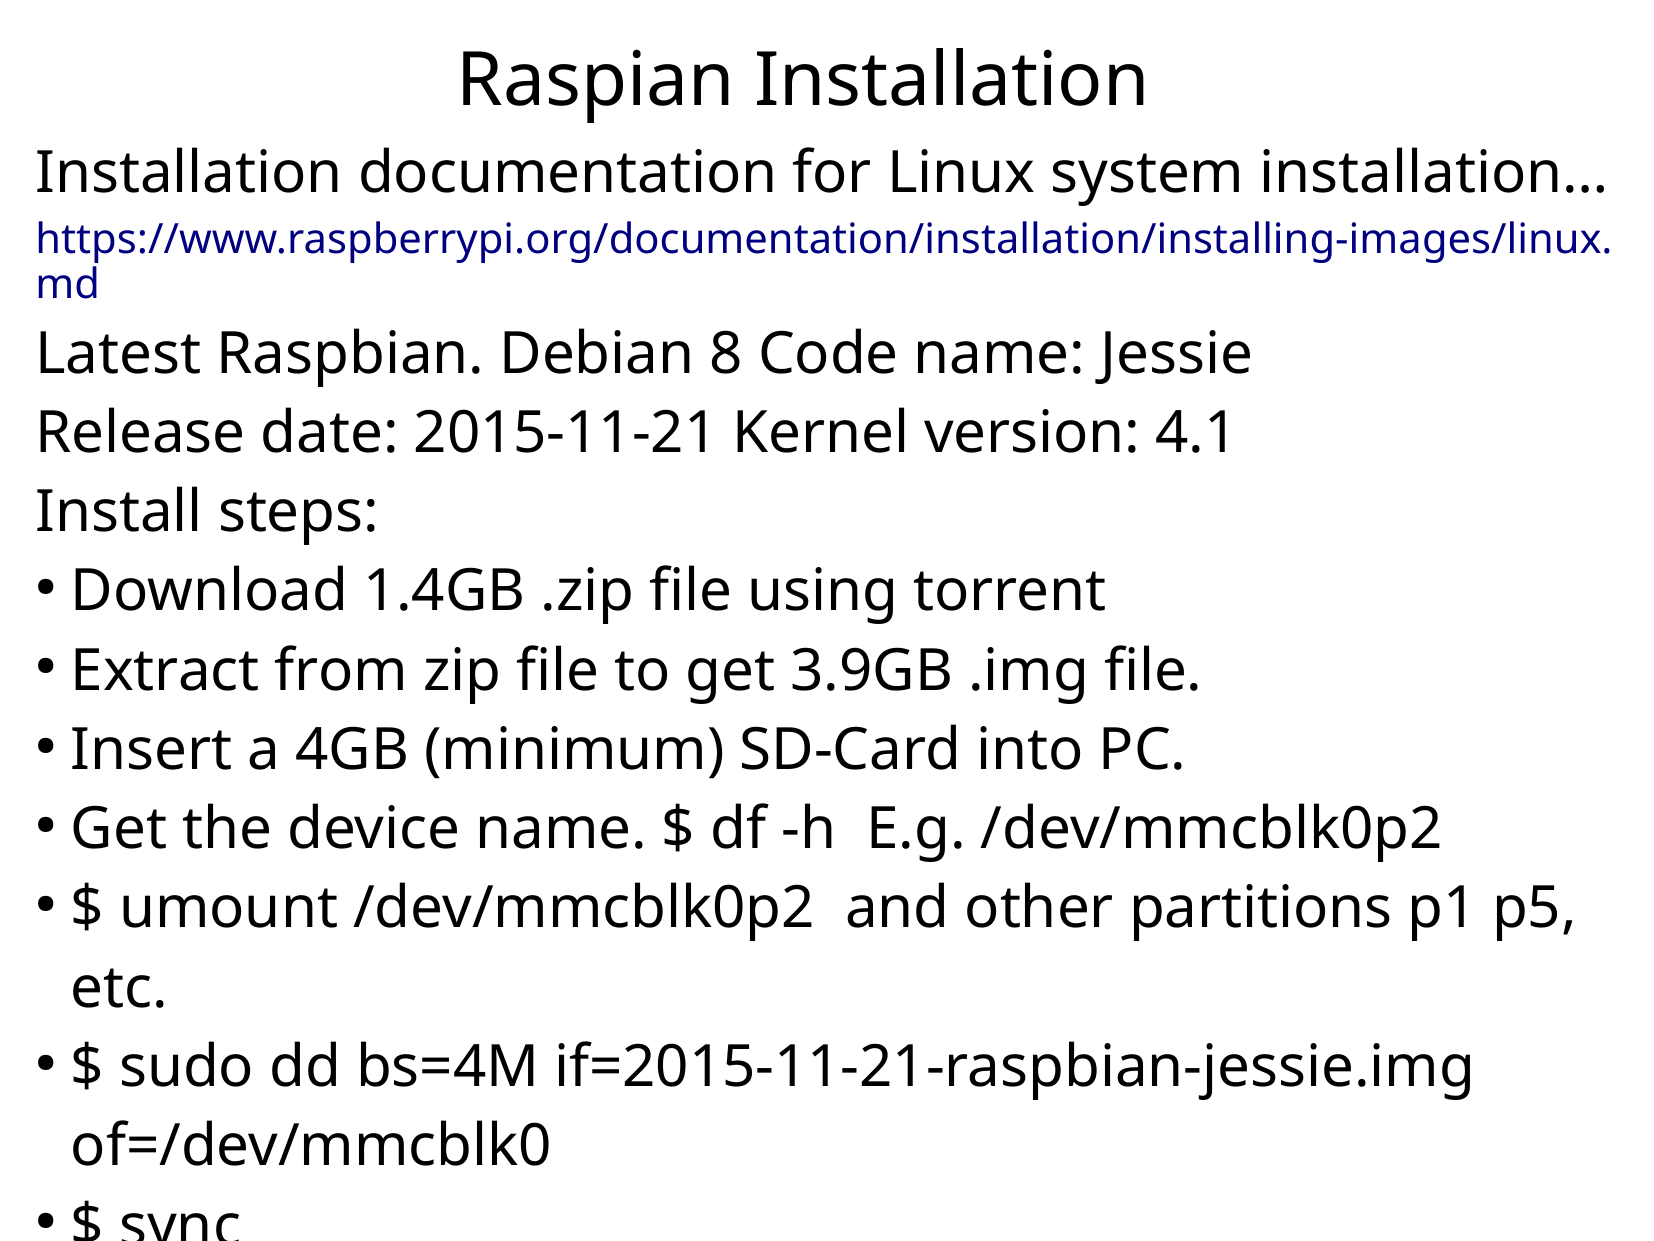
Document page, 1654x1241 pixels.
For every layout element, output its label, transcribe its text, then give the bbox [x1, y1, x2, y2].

subtitle Installation documentation for Linux system installation… https://www.raspberrypi.org/documentation/installation/installing-images/linux.md Latest Raspbian. Debian 8 Code name: Jessie Release date: 2015-11-21 Kernel version: 4.1 Install steps: Download 1.4GB .zip file using torrent Extract from zip file to get 3.9GB .img file. Insert a 4GB (minimum) SD-Card into PC. Get the device name. $ df -h E.g. /dev/mmcblk0p2 $ umount /dev/mmcblk0p2 and other partitions p1 p5, etc. $ sudo dd bs=4M if=2015-11-21-raspbian-jessie.img of=/dev/mmcblk0 $ sync Remove SD-Card. Insert in Raspberry Pi and boot. Exit from X windowing system. $ rasp-config to... Expand file system to fill the SD-Card. [35, 129, 1619, 1229]
title Raspian Installation [59, 35, 1548, 118]
